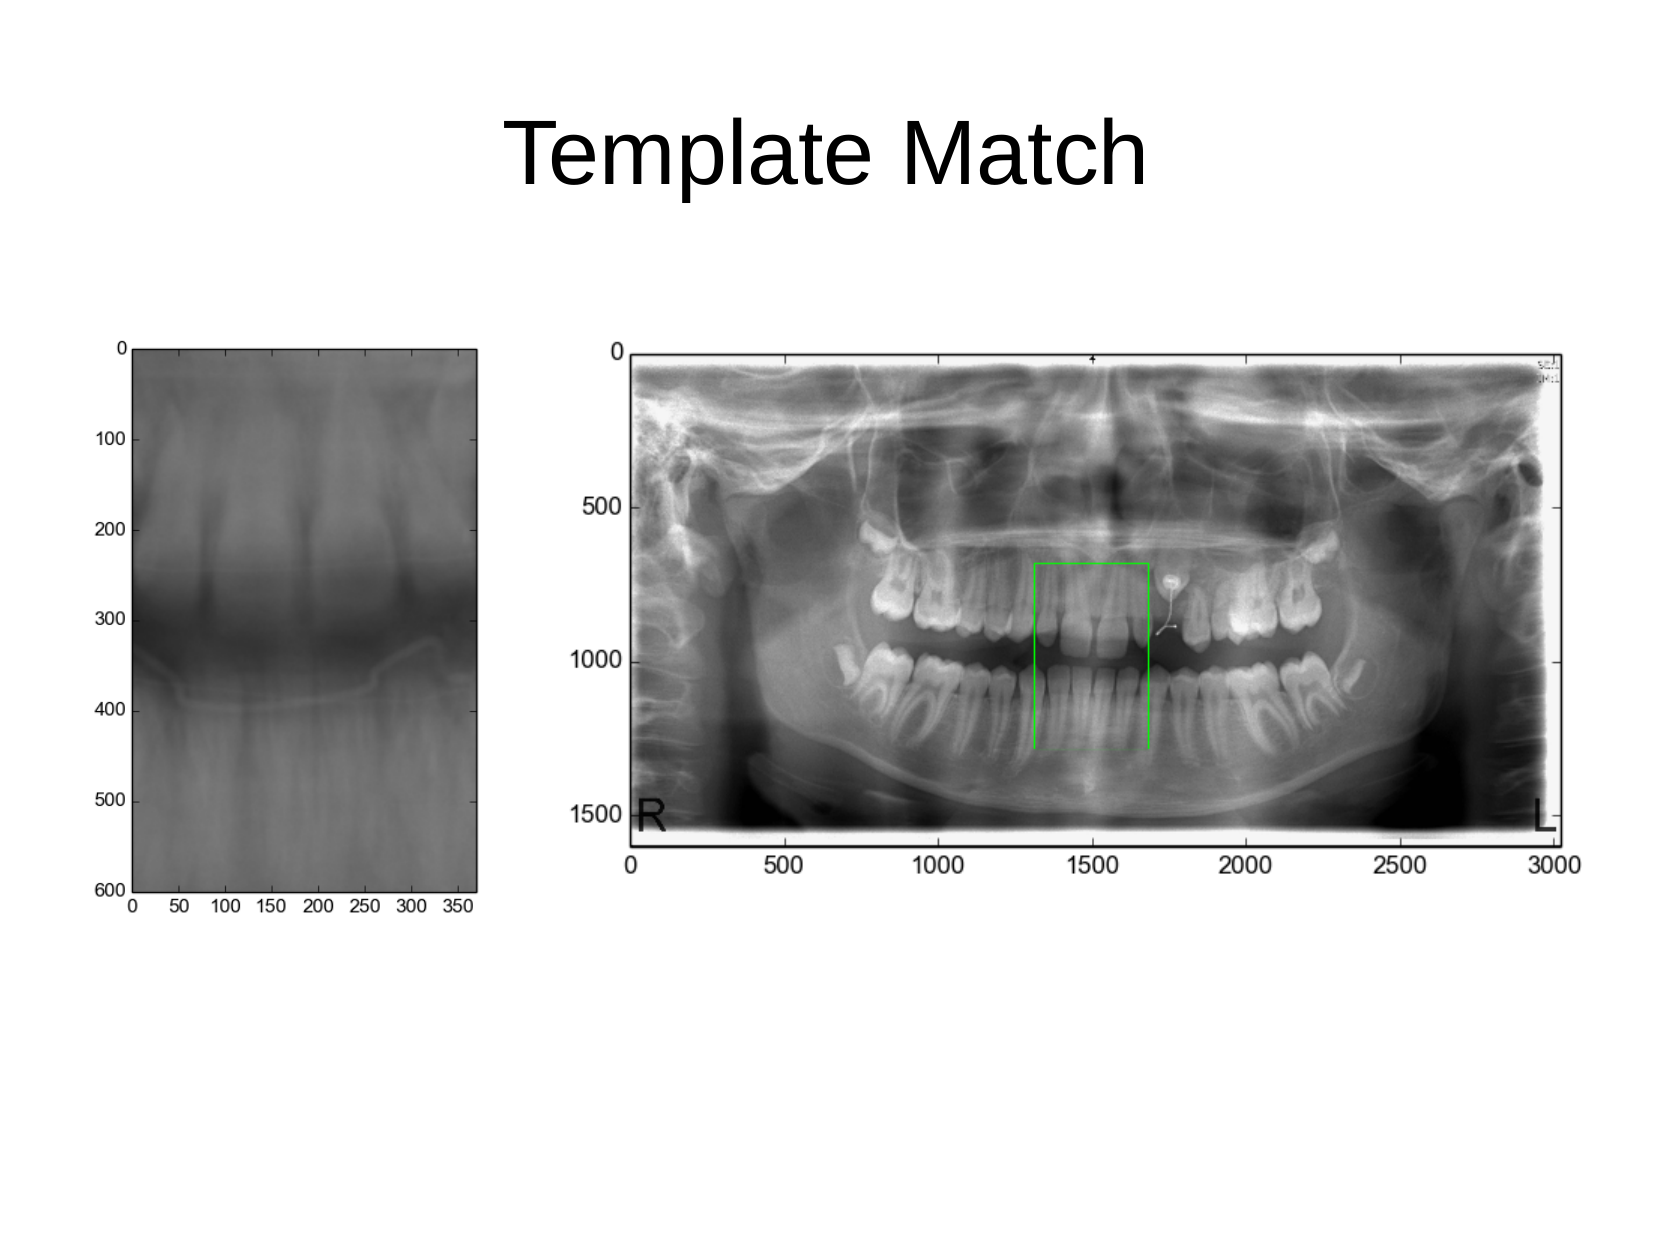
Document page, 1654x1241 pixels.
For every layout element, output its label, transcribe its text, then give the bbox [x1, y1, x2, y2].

picture [540, 285, 1621, 961]
title Template Match [82, 49, 1571, 257]
picture [60, 315, 526, 961]
